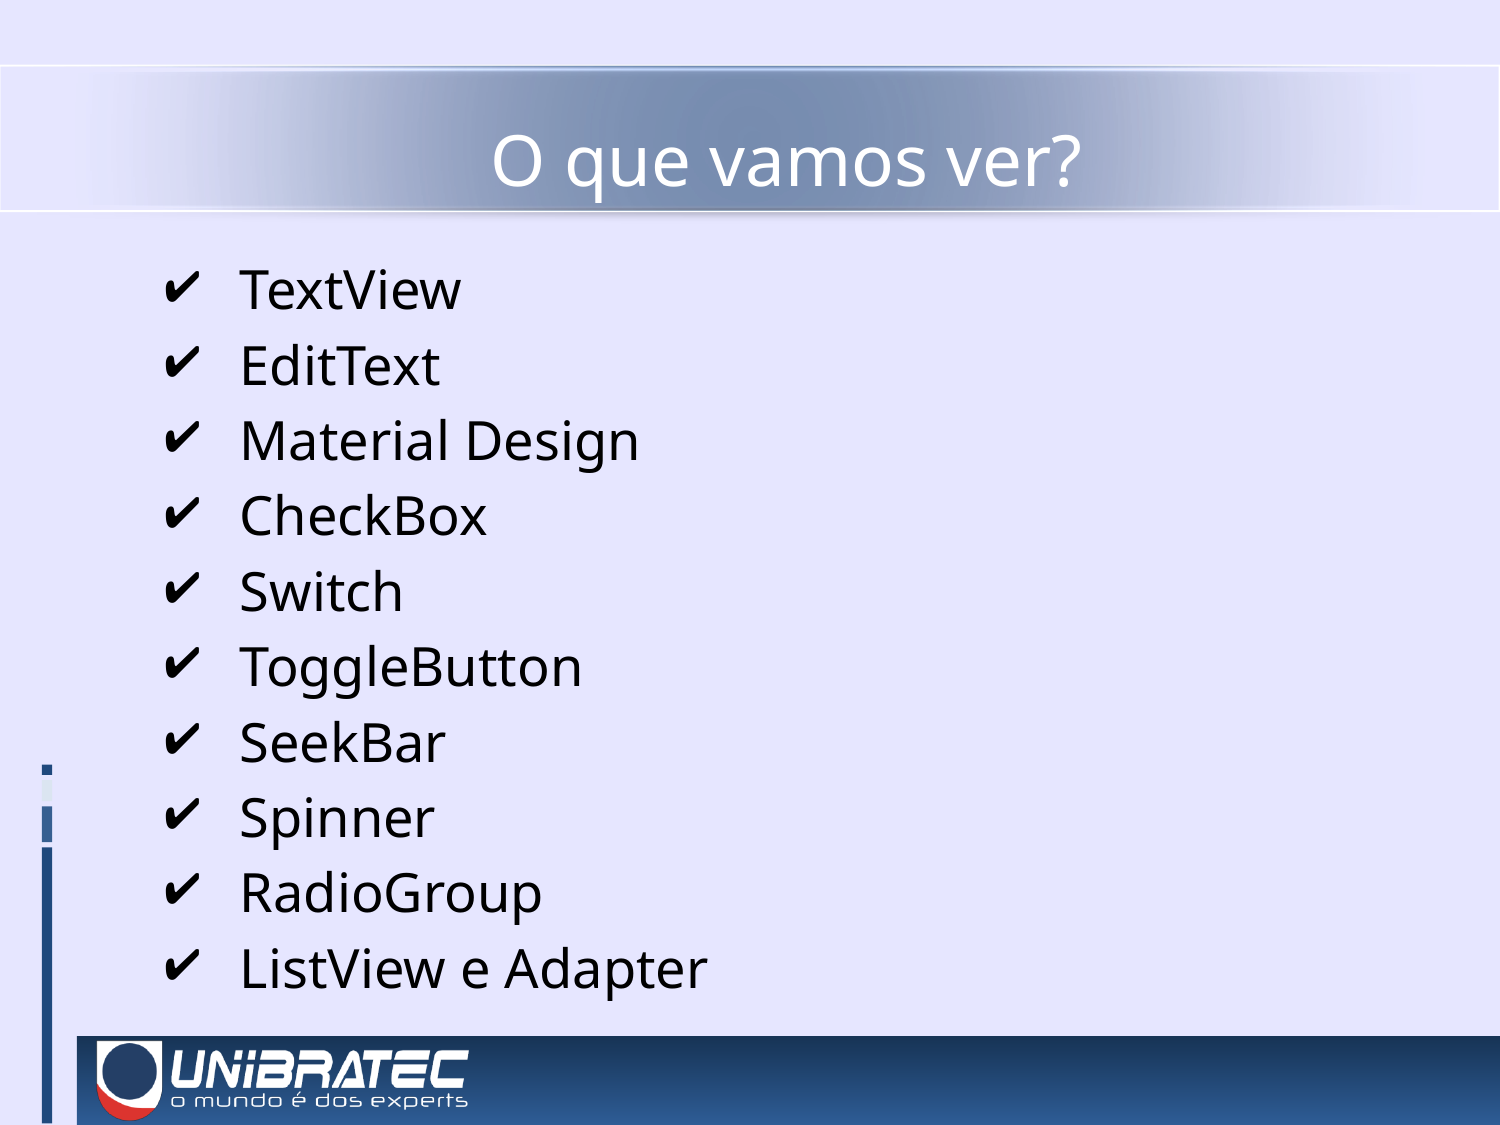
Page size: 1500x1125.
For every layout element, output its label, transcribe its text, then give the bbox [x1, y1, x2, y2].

picture [0, 58, 1500, 227]
title O que vamos ver? [150, 84, 1424, 233]
list TextView EditText Material Design CheckBox Switch ToggleButton SeekBar Spinner RadioGroup ListView e Adapter [150, 248, 1424, 1042]
picture [96, 1040, 469, 1121]
